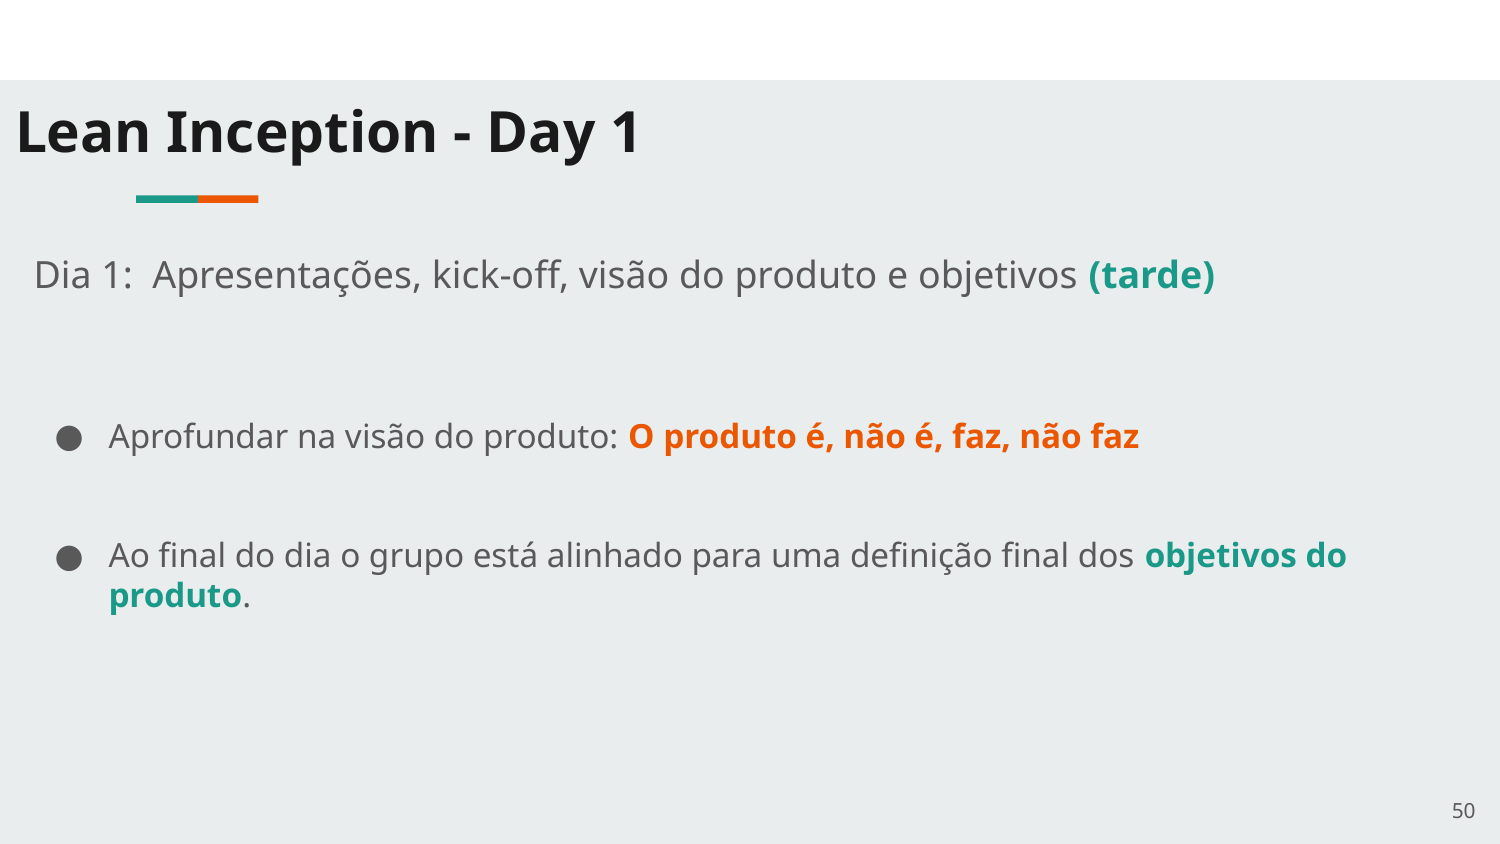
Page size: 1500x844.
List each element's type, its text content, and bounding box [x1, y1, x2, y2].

subtitle Dia 1: Apresentações, kick-off, visão do produto e objetivos (tarde) Aprofundar na visão do produto: O produto é, não é, faz, não faz Ao final do dia o grupo está alinhado para uma definição final dos objetivos do produto. [18, 235, 1466, 787]
slide_number <number> [1400, 779, 1491, 844]
title Lean Inception - Day 1 [0, 80, 1101, 181]
